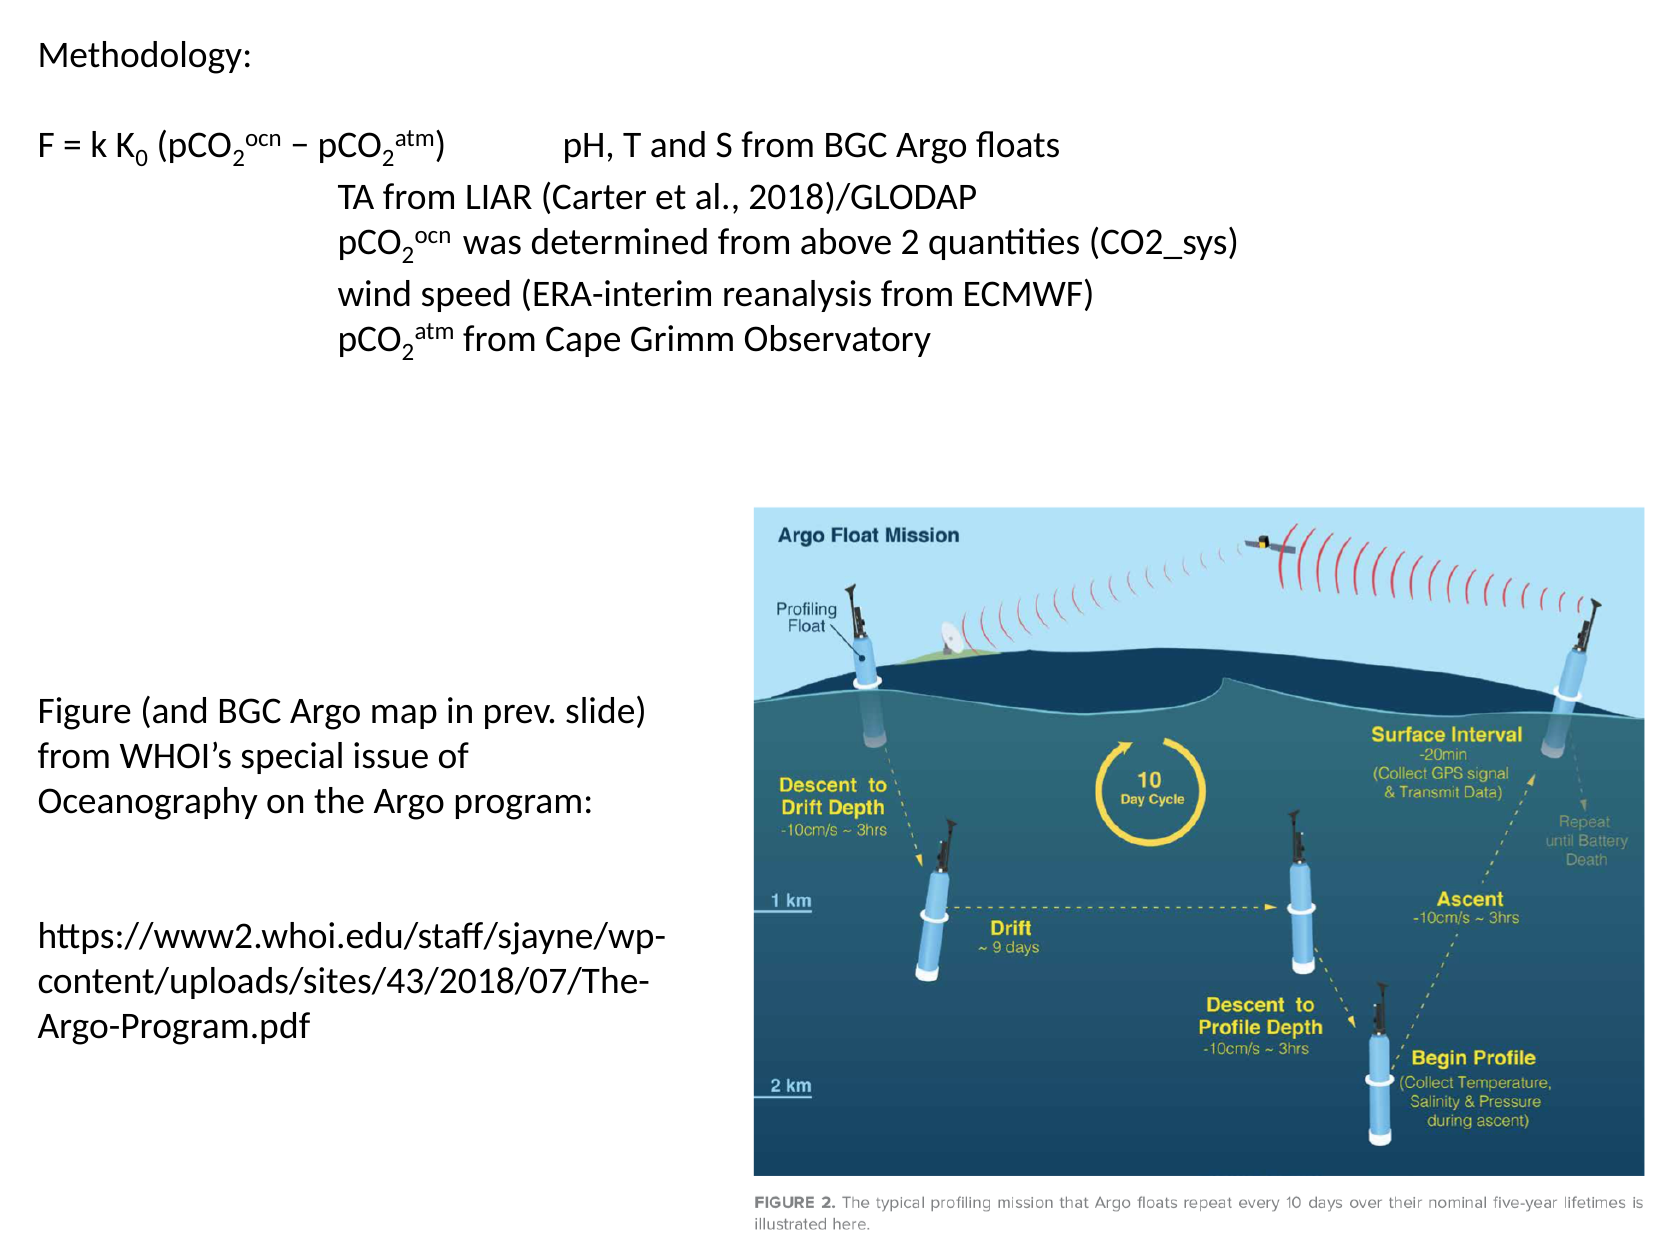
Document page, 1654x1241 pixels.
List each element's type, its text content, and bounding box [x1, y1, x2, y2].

picture [742, 495, 1654, 1241]
text_box Methodology: F = k K0 (pCO2ocn − pCO2atm) pH, T and S from BGC Argo floats TA from LIAR (Carter et al., 2018)/GLODAP pCO2ocn was determined from above 2 quantities (CO2_sys) wind speed (ERA-interim reanalysis from ECMWF) pCO2atm from Cape Grimm Observatory [22, 22, 1634, 447]
text_box Figure (and BGC Argo map in prev. slide) from WHOI’s special issue of Oceanography on the Argo program: https://www2.whoi.edu/staff/sjayne/wp-content/uploads/sites/43/2018/07/The-Argo-Program.pdf [23, 678, 696, 1053]
